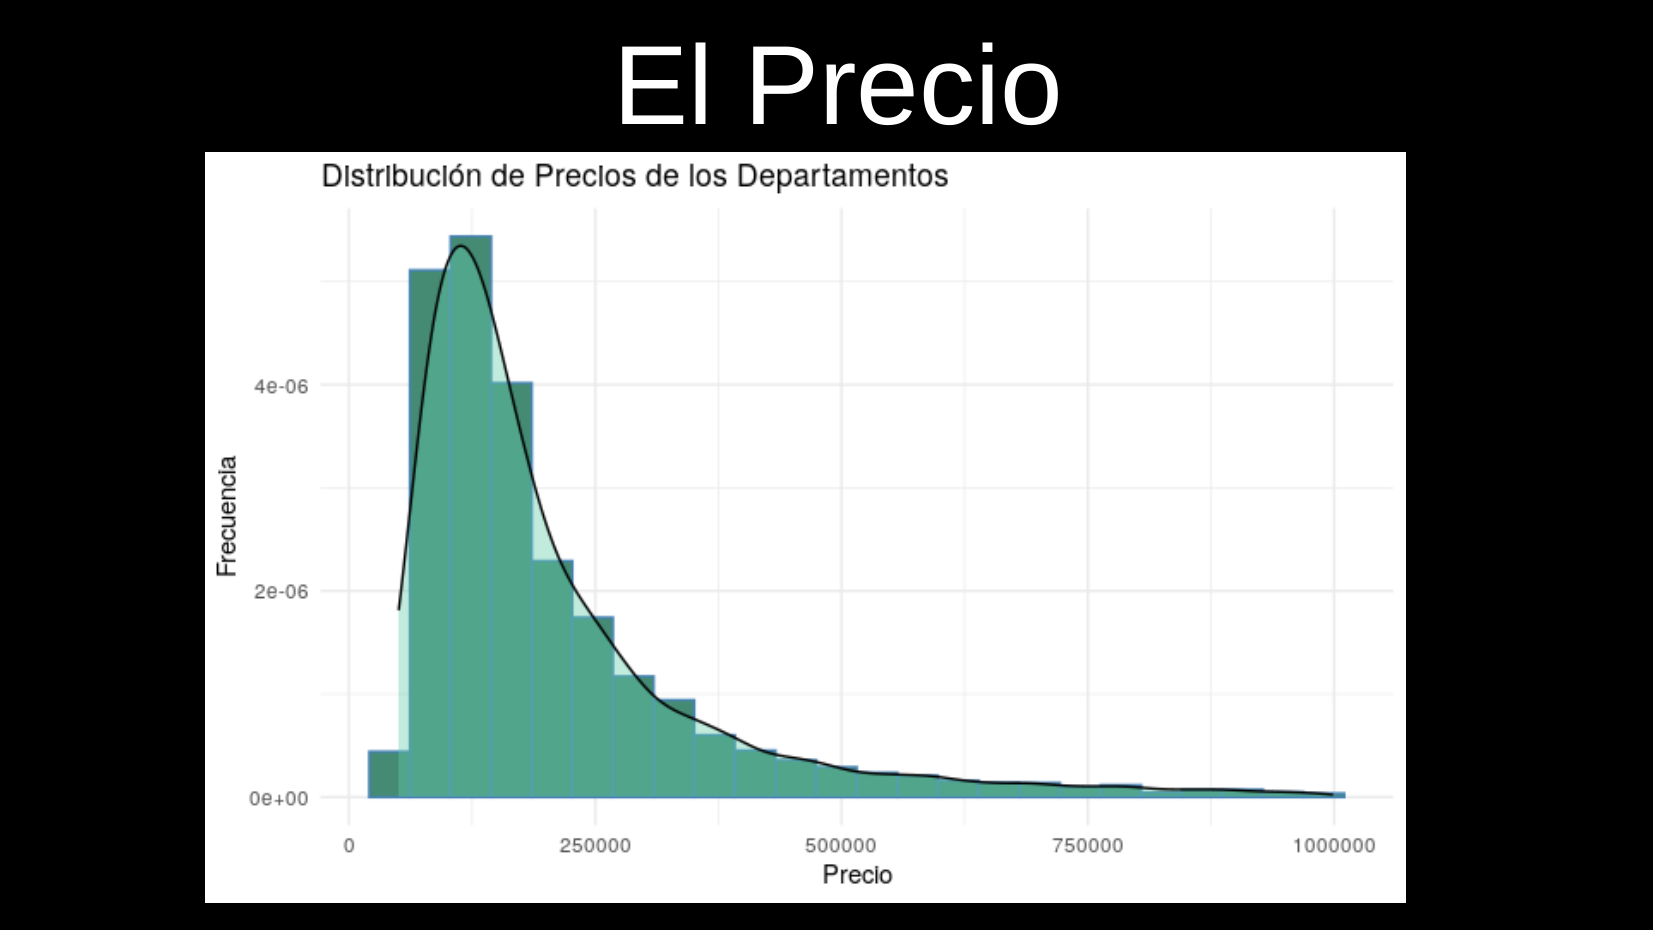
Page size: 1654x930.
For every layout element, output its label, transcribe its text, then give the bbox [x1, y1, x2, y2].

text_box El Precio [94, 1, 1583, 157]
picture [205, 152, 1406, 903]
